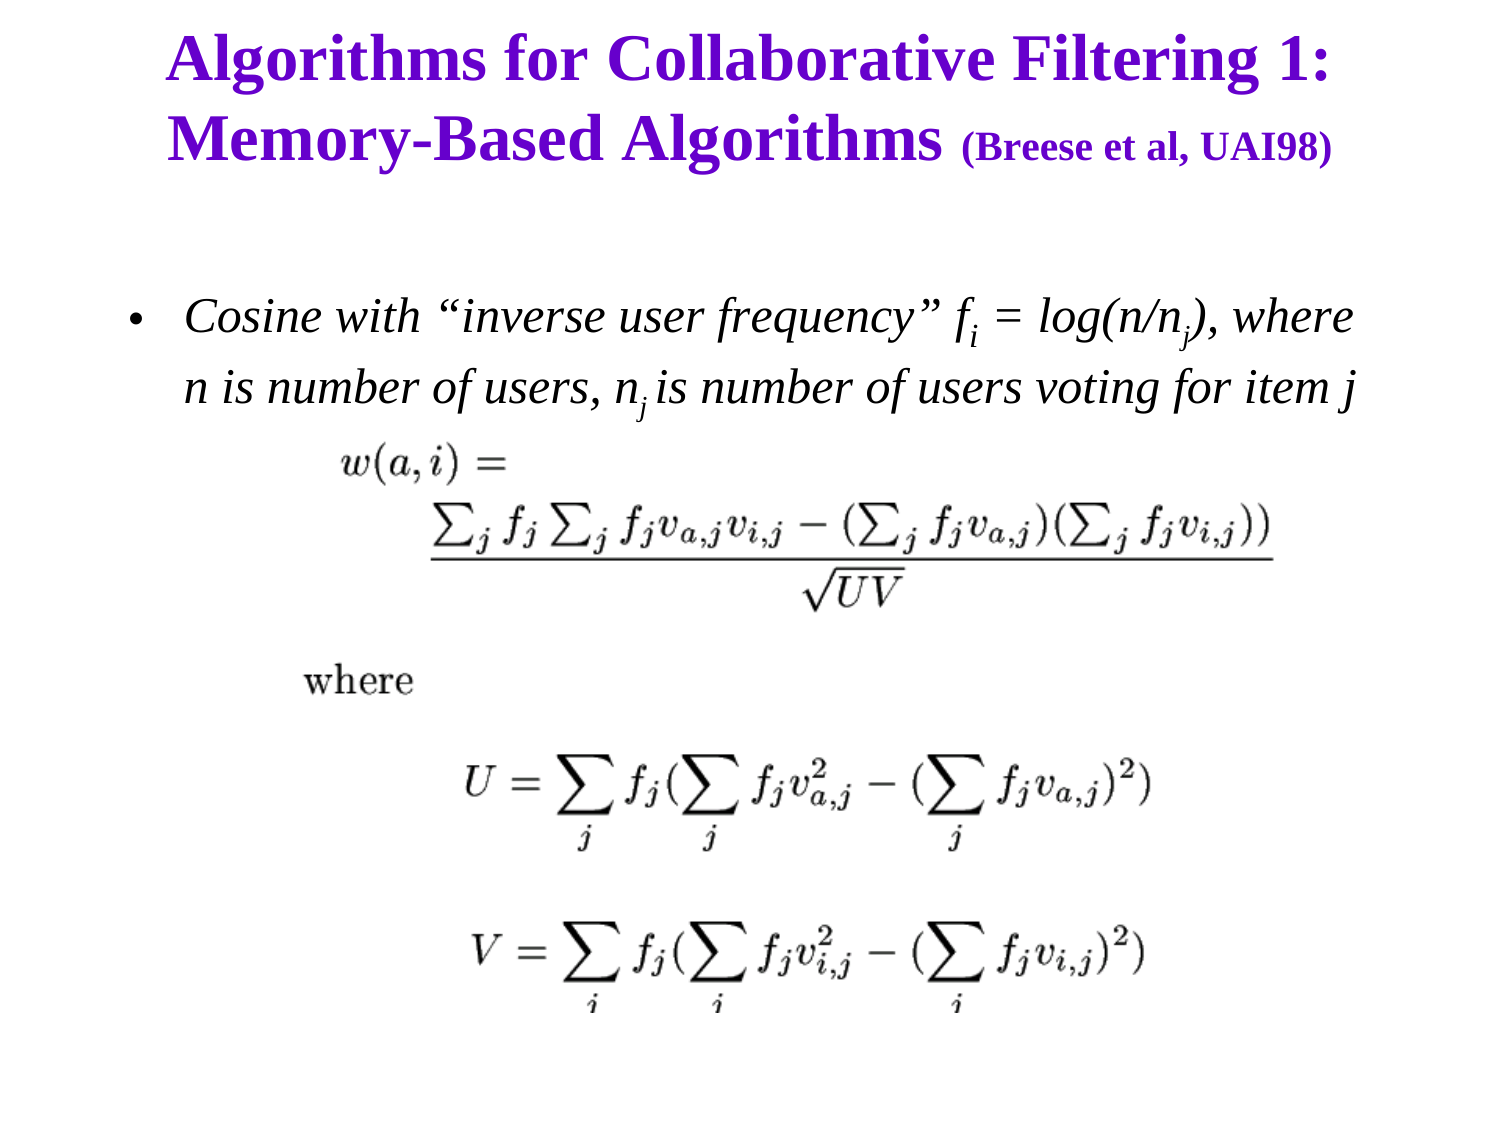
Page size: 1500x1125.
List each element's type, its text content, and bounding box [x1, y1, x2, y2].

picture [275, 1000, 1300, 1013]
title Algorithms for Collaborative Filtering 1: Memory-Based Algorithms (Breese et al, UAI98) [112, 0, 1388, 188]
list Cosine with “inverse user frequency” fi = log(n/nj), where n is number of users, nj is number of users voting for item j [112, 275, 1388, 1000]
